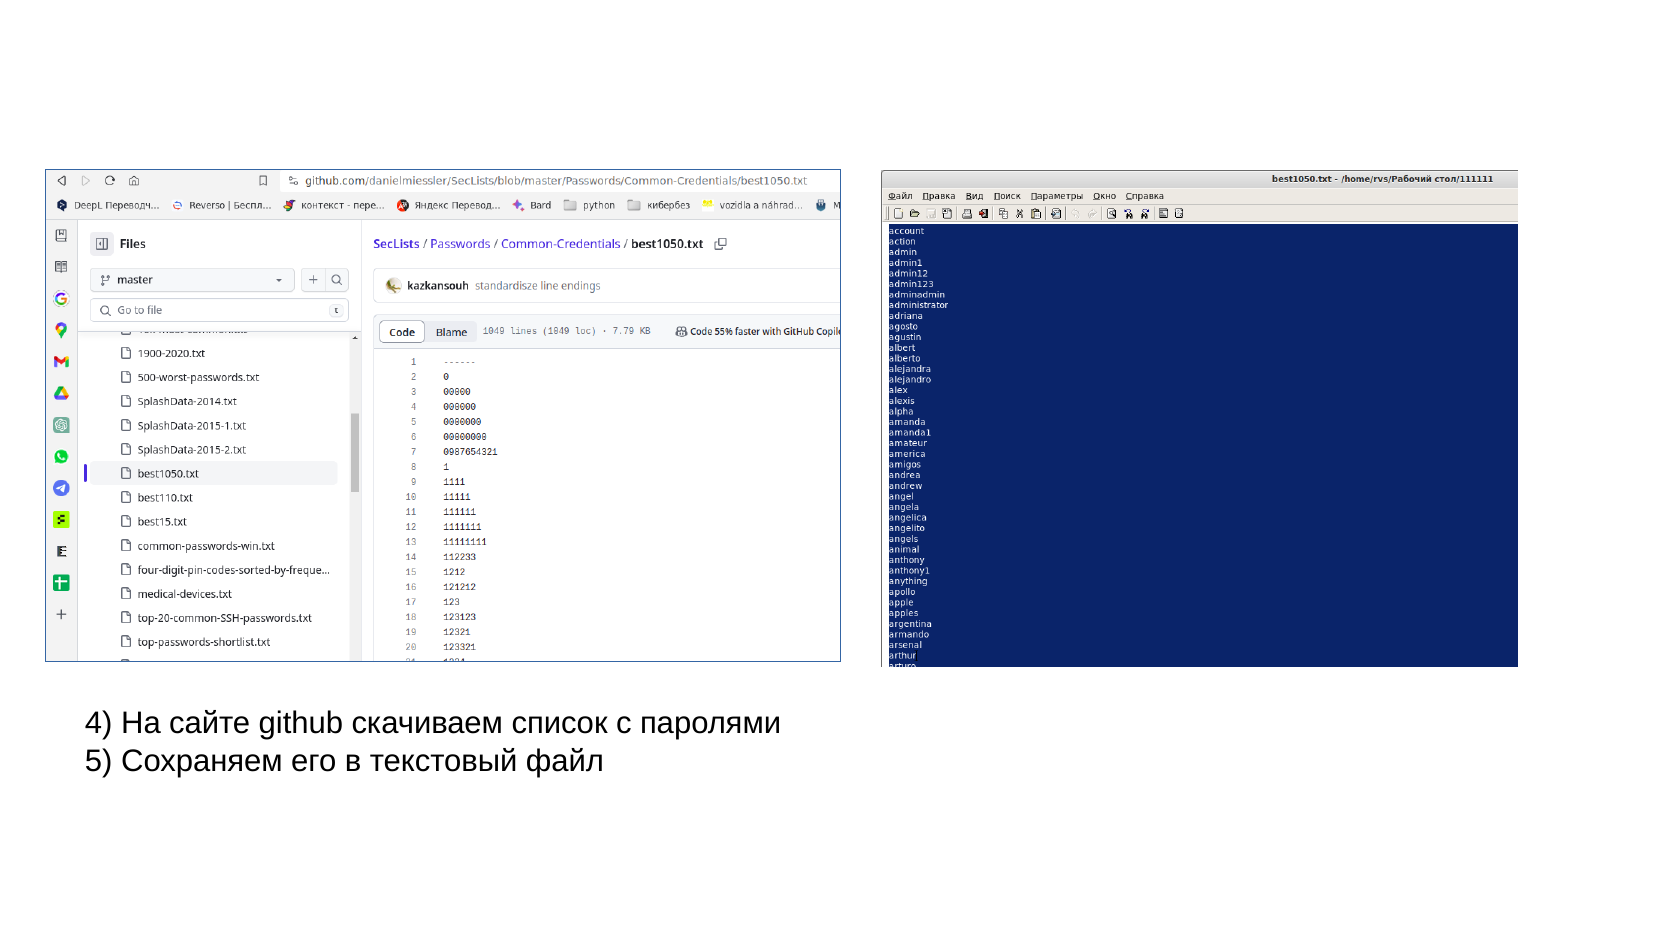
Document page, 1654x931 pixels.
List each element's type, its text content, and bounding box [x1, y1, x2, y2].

picture [881, 170, 1518, 667]
picture [45, 169, 841, 662]
text_box 4) На сайте github скачиваем список с паролями 5) Сохраняем его в текстовый файл [70, 695, 1233, 901]
